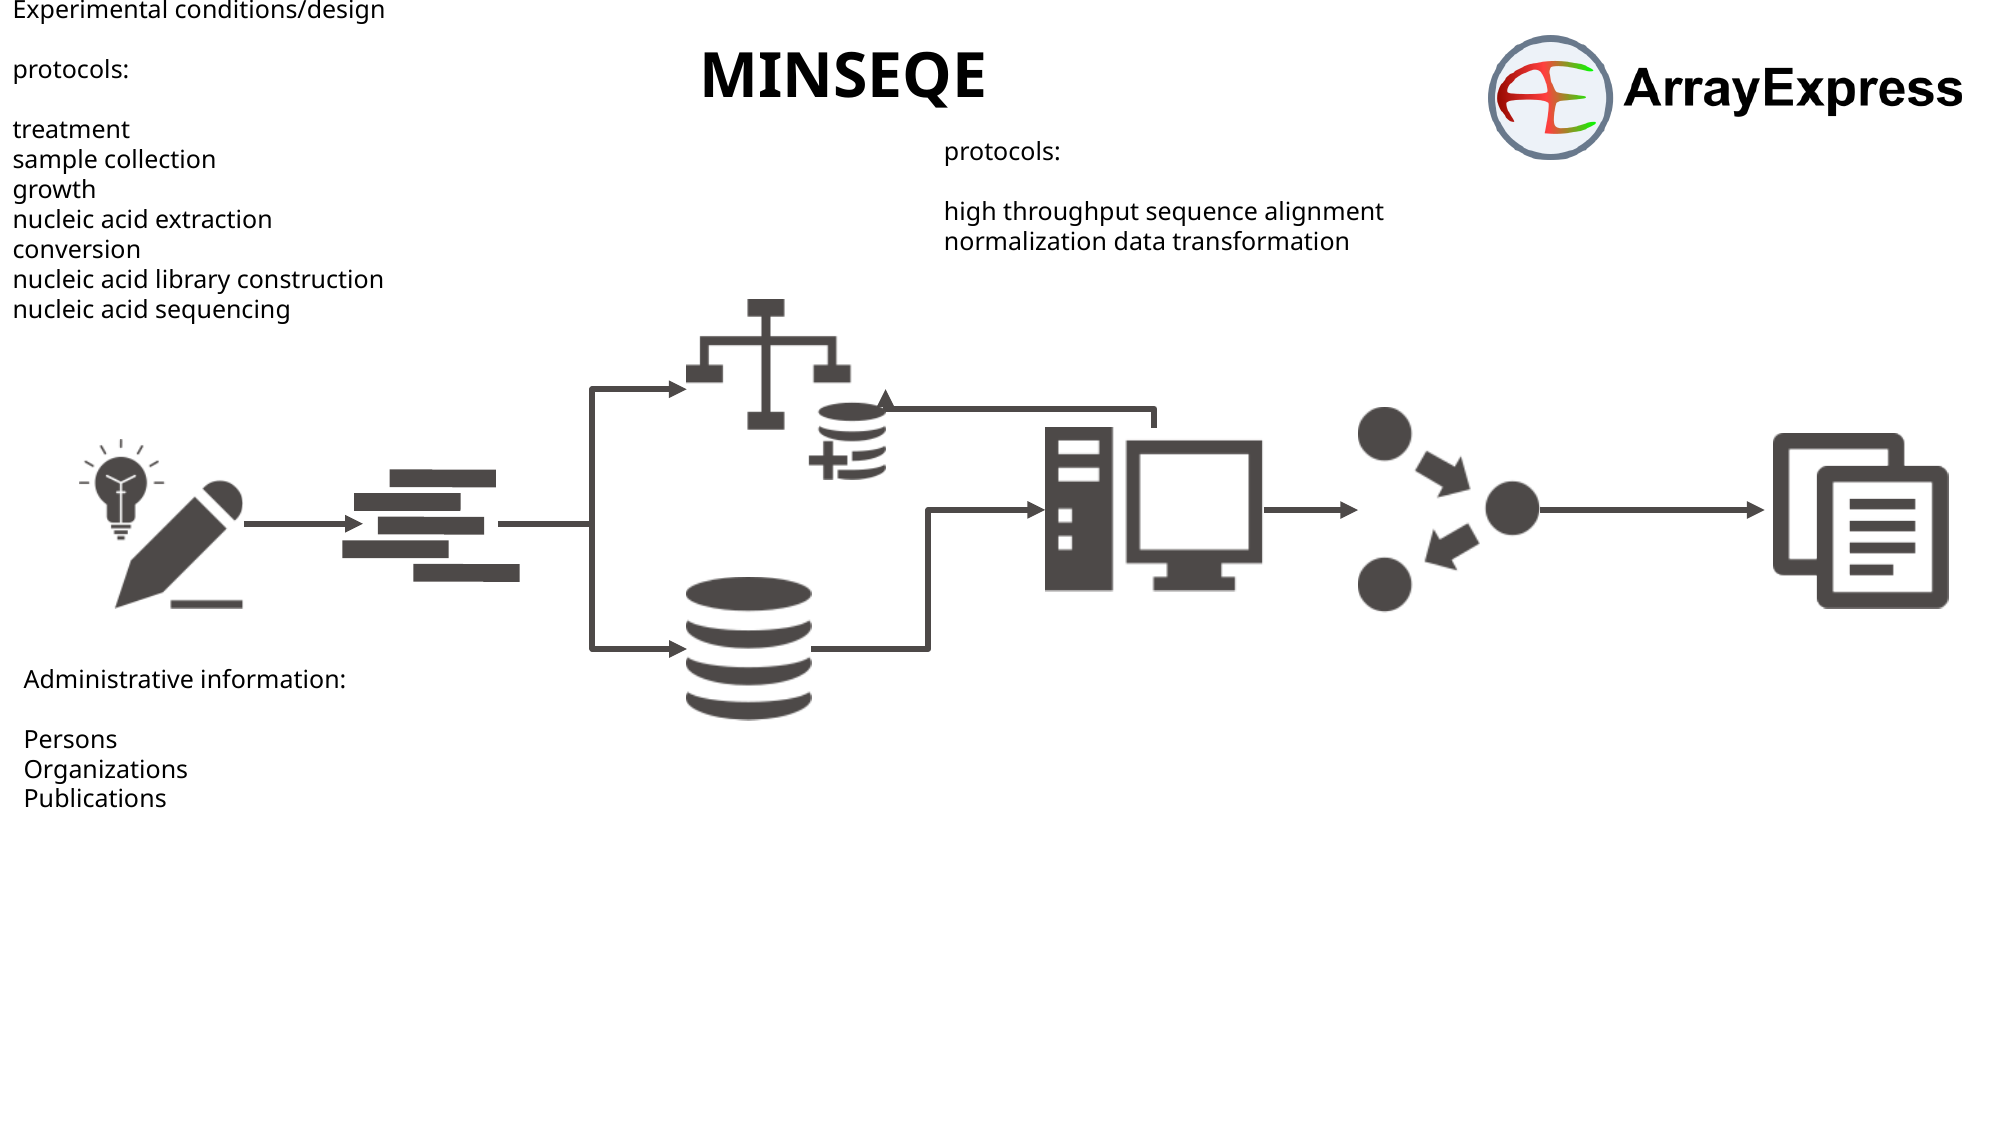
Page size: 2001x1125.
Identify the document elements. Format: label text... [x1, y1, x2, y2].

picture [686, 577, 812, 721]
picture [1488, 35, 1962, 160]
picture [1045, 427, 1264, 592]
text_box MINSEQE [688, 29, 1099, 211]
text_box protocols: high throughput sequence alignment normalization data transformation [932, 129, 1634, 310]
picture [79, 441, 244, 609]
picture [1358, 407, 1541, 613]
picture [686, 299, 886, 480]
text_box Administrative information: Persons Organizations Publications [12, 657, 642, 1111]
picture [1773, 433, 1949, 609]
text_box Experimental conditions/design protocols: treatment sample collection growth nucleic acid extraction conversion nucleic acid library construction nucleic acid sequencing [1, 0, 630, 441]
